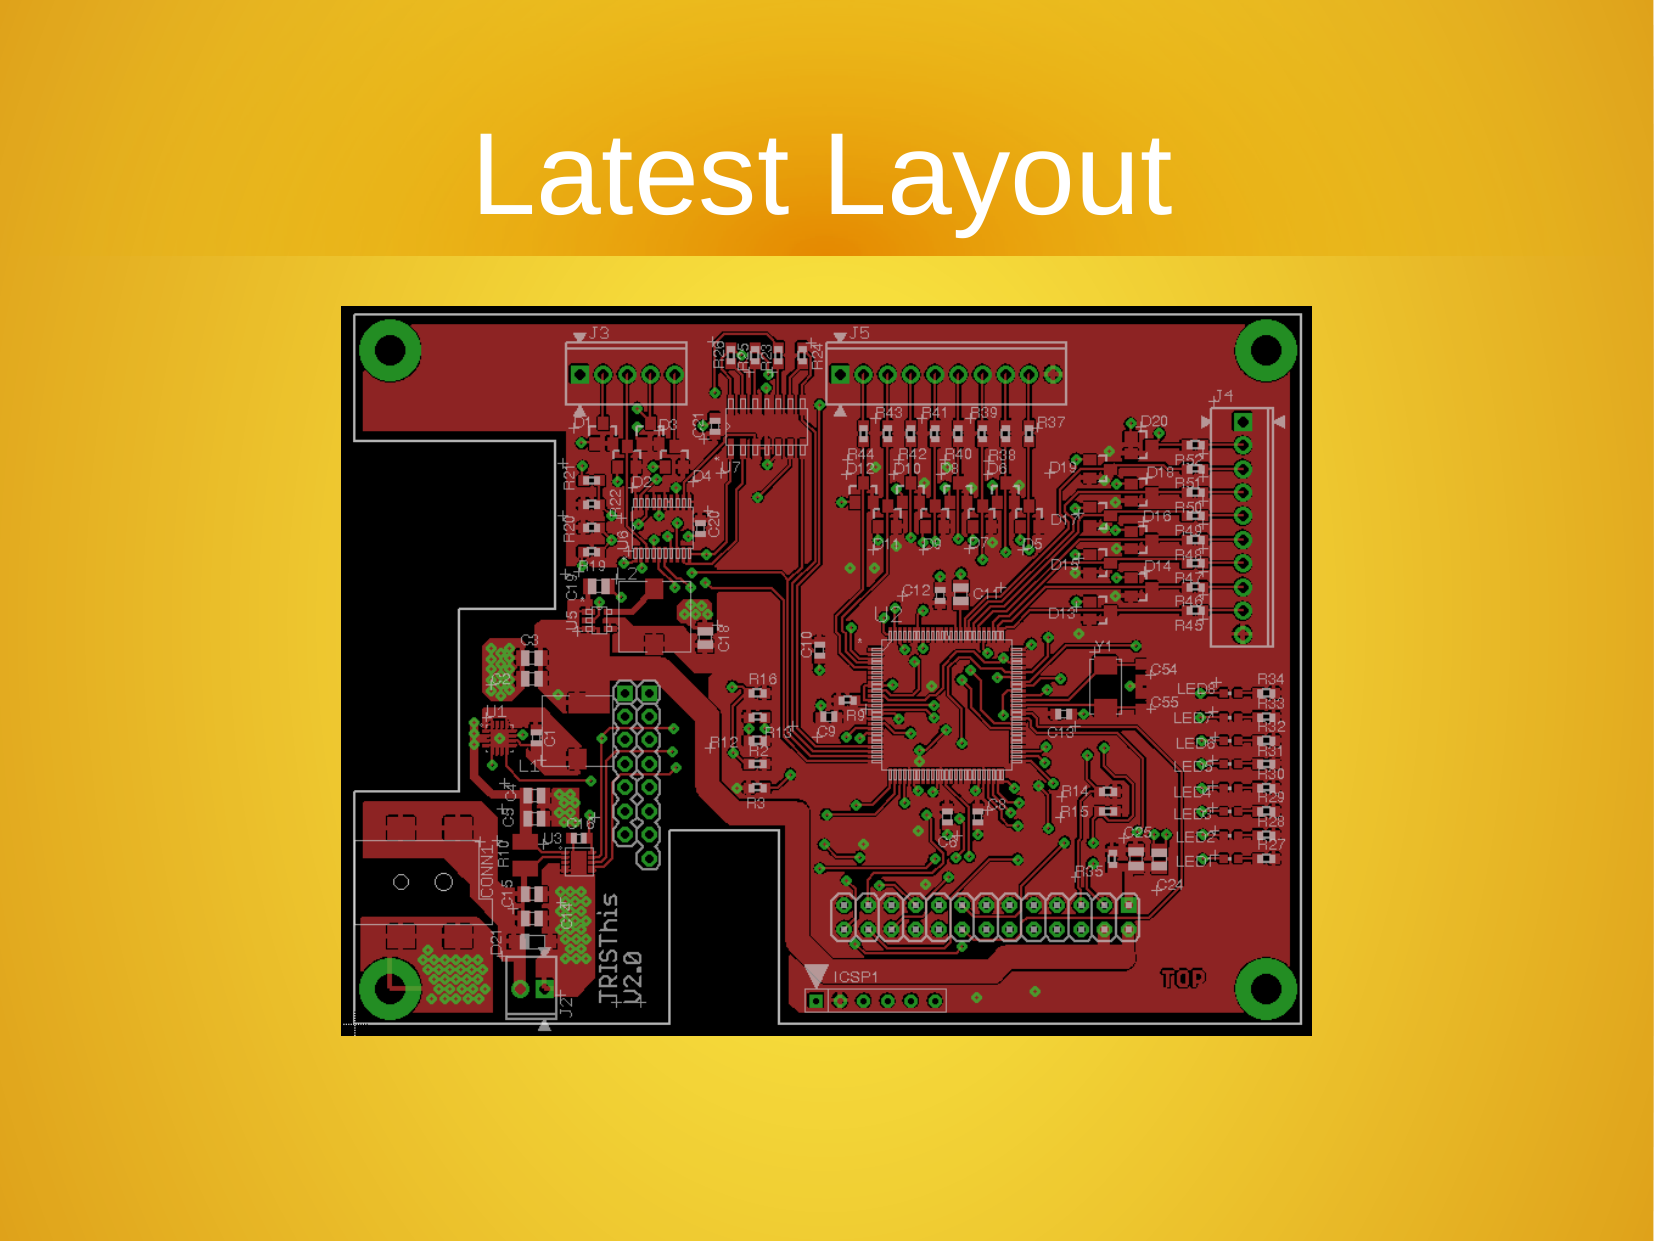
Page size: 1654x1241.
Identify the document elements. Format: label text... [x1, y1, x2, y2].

picture [341, 306, 1312, 1036]
title Latest Layout [78, 70, 1567, 278]
